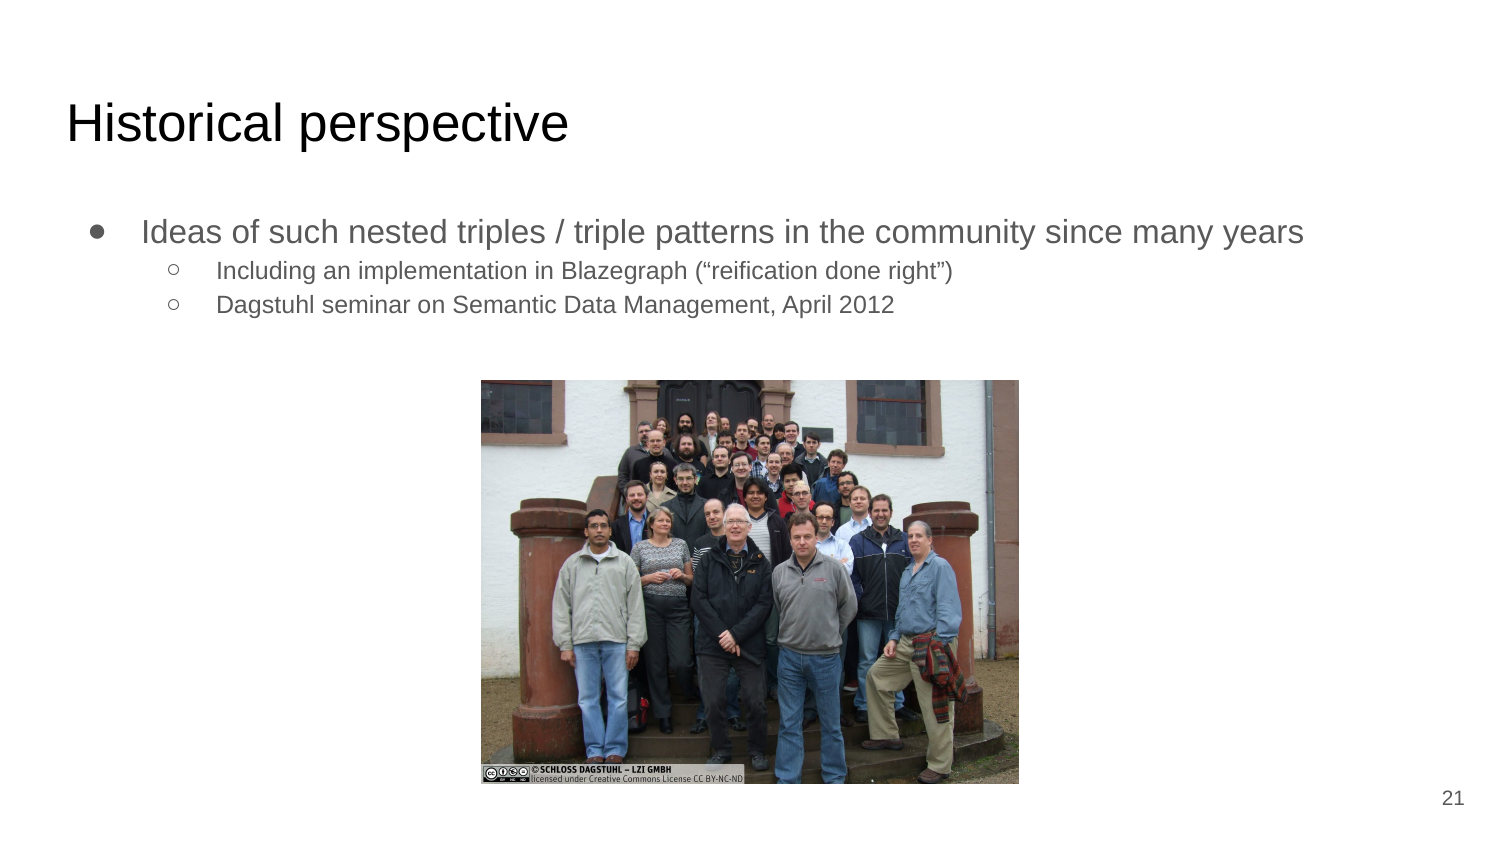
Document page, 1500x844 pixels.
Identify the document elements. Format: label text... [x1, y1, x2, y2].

slide_number <number> [1389, 764, 1480, 830]
picture [481, 380, 1019, 784]
title Historical perspective [51, 72, 1449, 167]
list Ideas of such nested triples / triple patterns in the community since many years Including an implementation in Blazegraph (“reification done right”) Dagstuhl seminar on Semantic Data Management, April 2012 [51, 189, 1449, 807]
